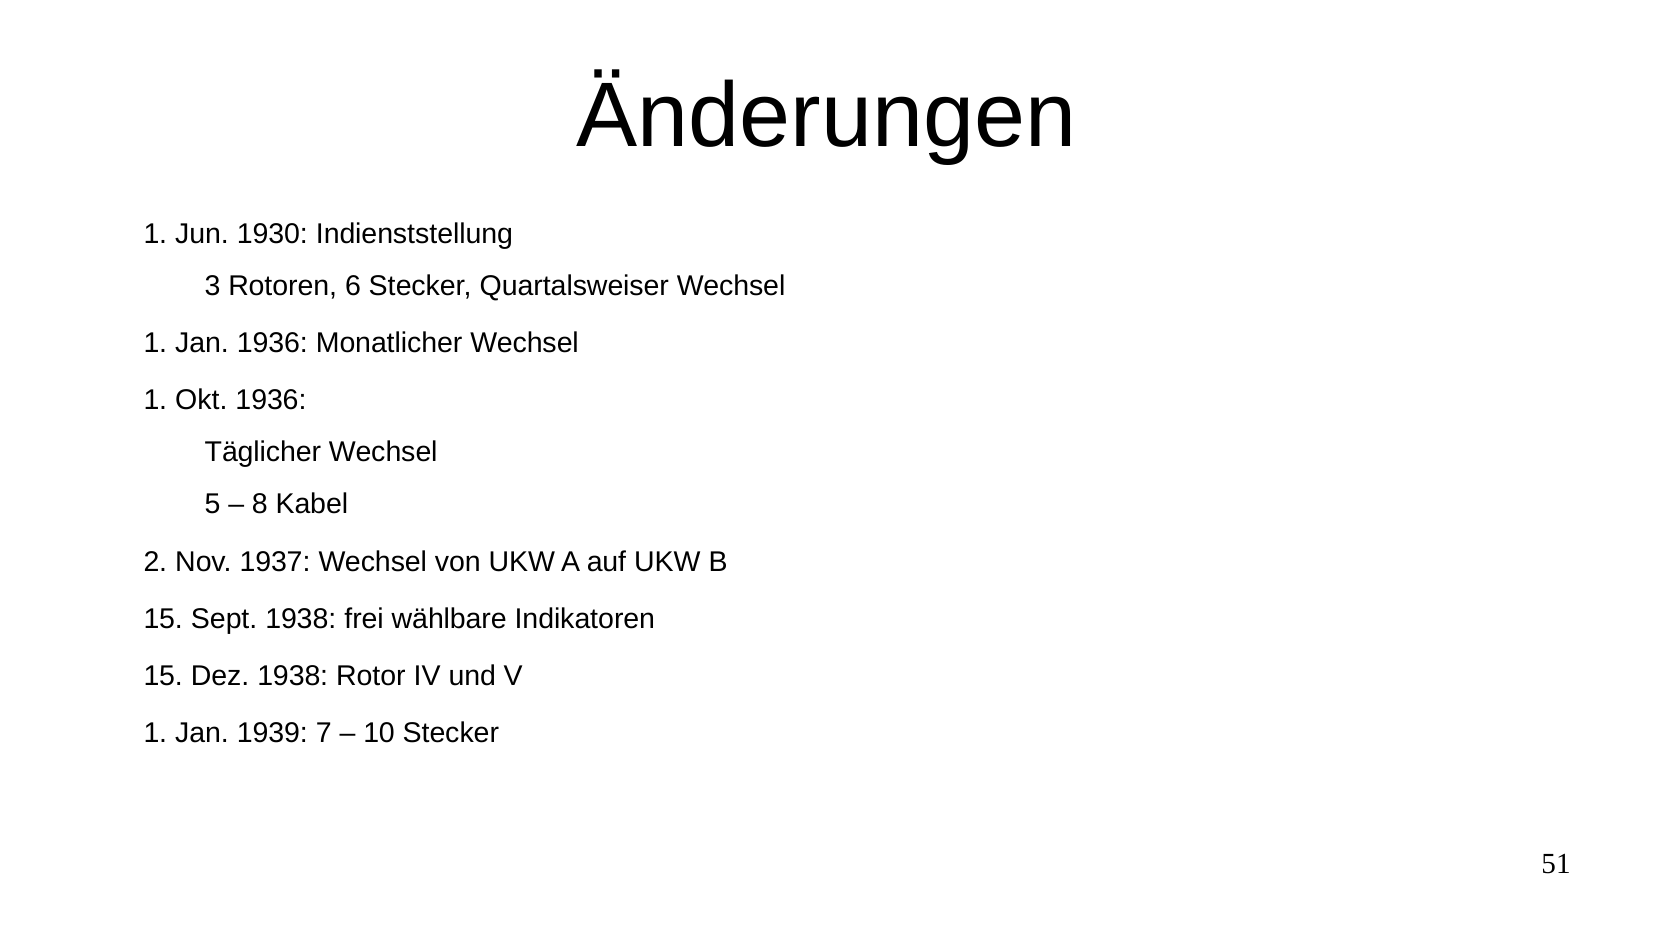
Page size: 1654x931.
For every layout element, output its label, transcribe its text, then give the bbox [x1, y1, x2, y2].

list 1. Jun. 1930: Indienststellung 3 Rotoren, 6 Stecker, Quartalsweiser Wechsel 1. Jan. 1936: Monatlicher Wechsel 1. Okt. 1936: Täglicher Wechsel 5 – 8 Kabel 2. Nov. 1937: Wechsel von UKW A auf UKW B 15. Sept. 1938: frei wählbare Indikatoren 15. Dez. 1938: Rotor IV und V 1. Jan. 1939: 7 – 10 Stecker [82, 217, 1571, 758]
title Änderungen [82, 37, 1571, 193]
